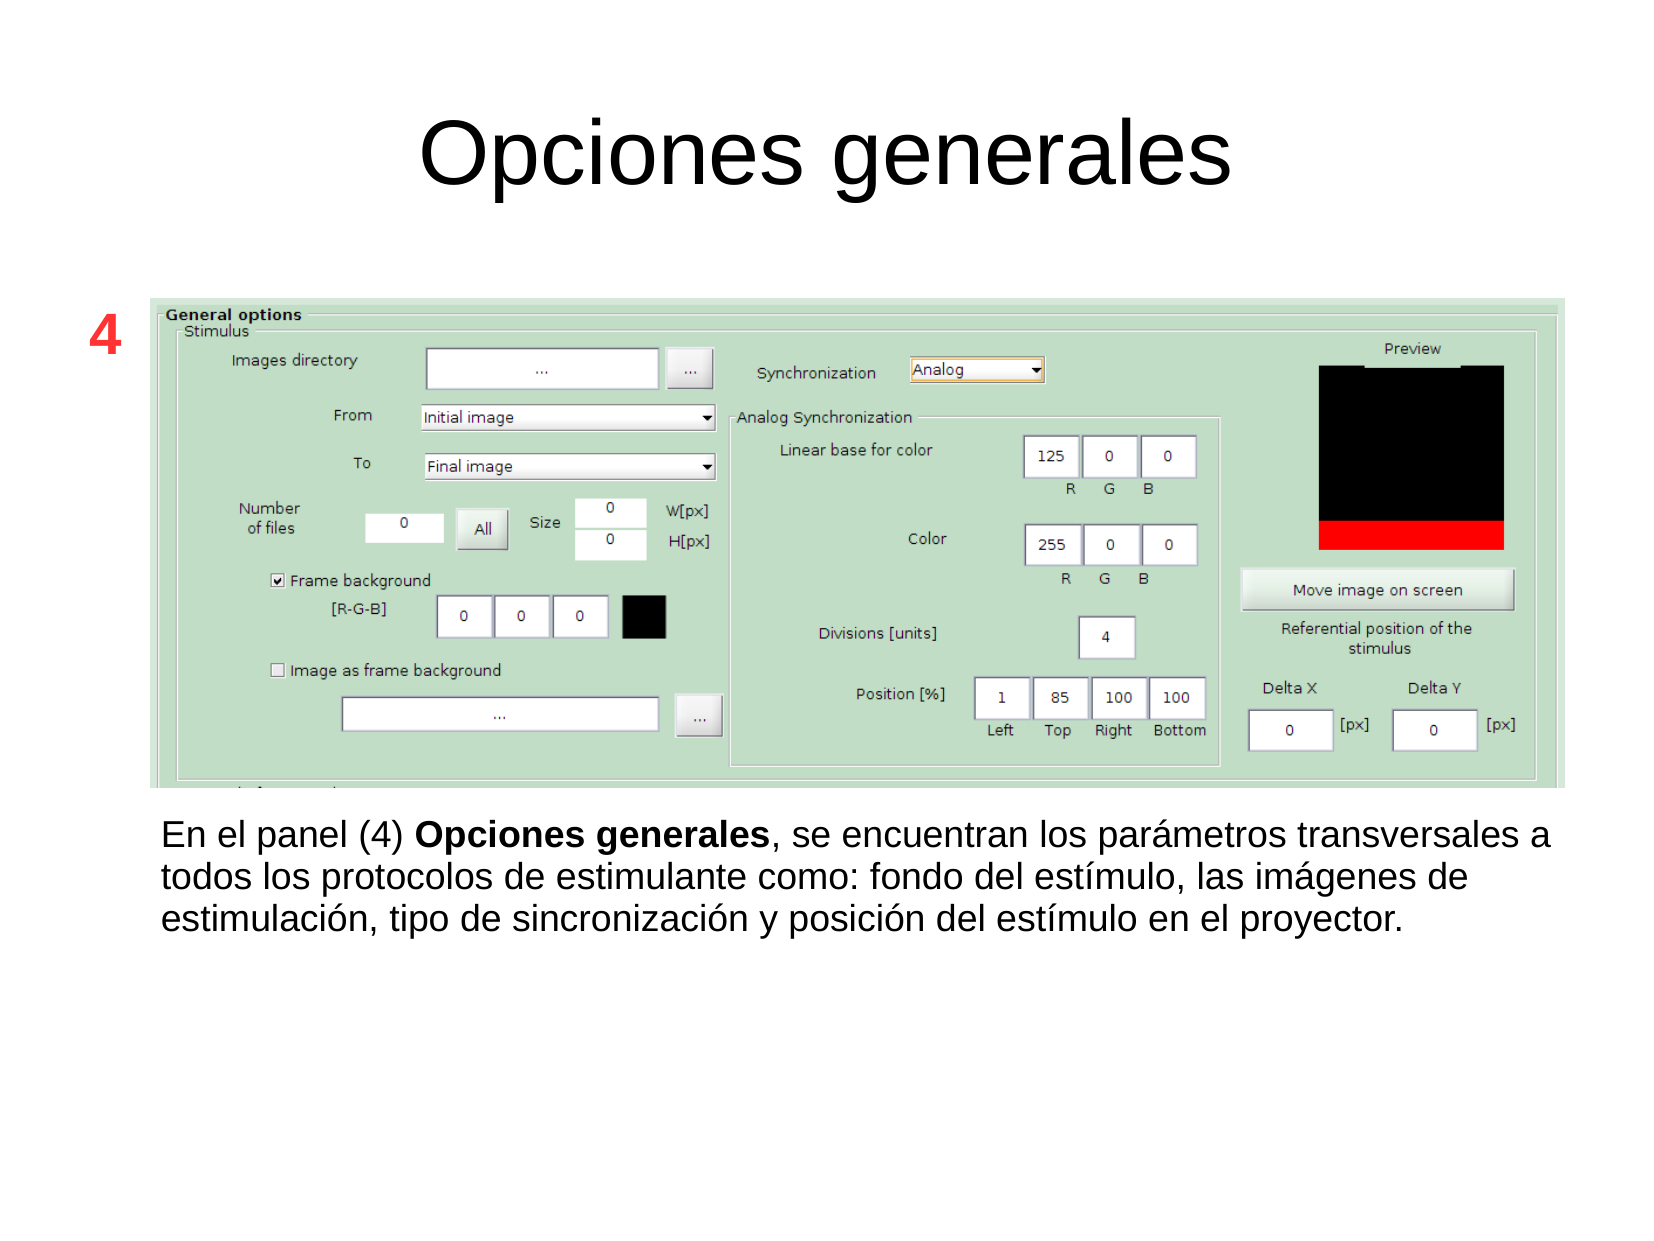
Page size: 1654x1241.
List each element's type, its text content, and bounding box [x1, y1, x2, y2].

list En el panel (4) Opciones generales, se encuentran los parámetros transversales a todos los protocolos de estimulante como: fondo del estímulo, las imágenes de estimulación, tipo de sincronización y posición del estímulo en el proyector. [90, 813, 1579, 962]
picture [150, 298, 1565, 788]
text_box 4 [75, 294, 136, 376]
title Opciones generales [82, 49, 1571, 257]
